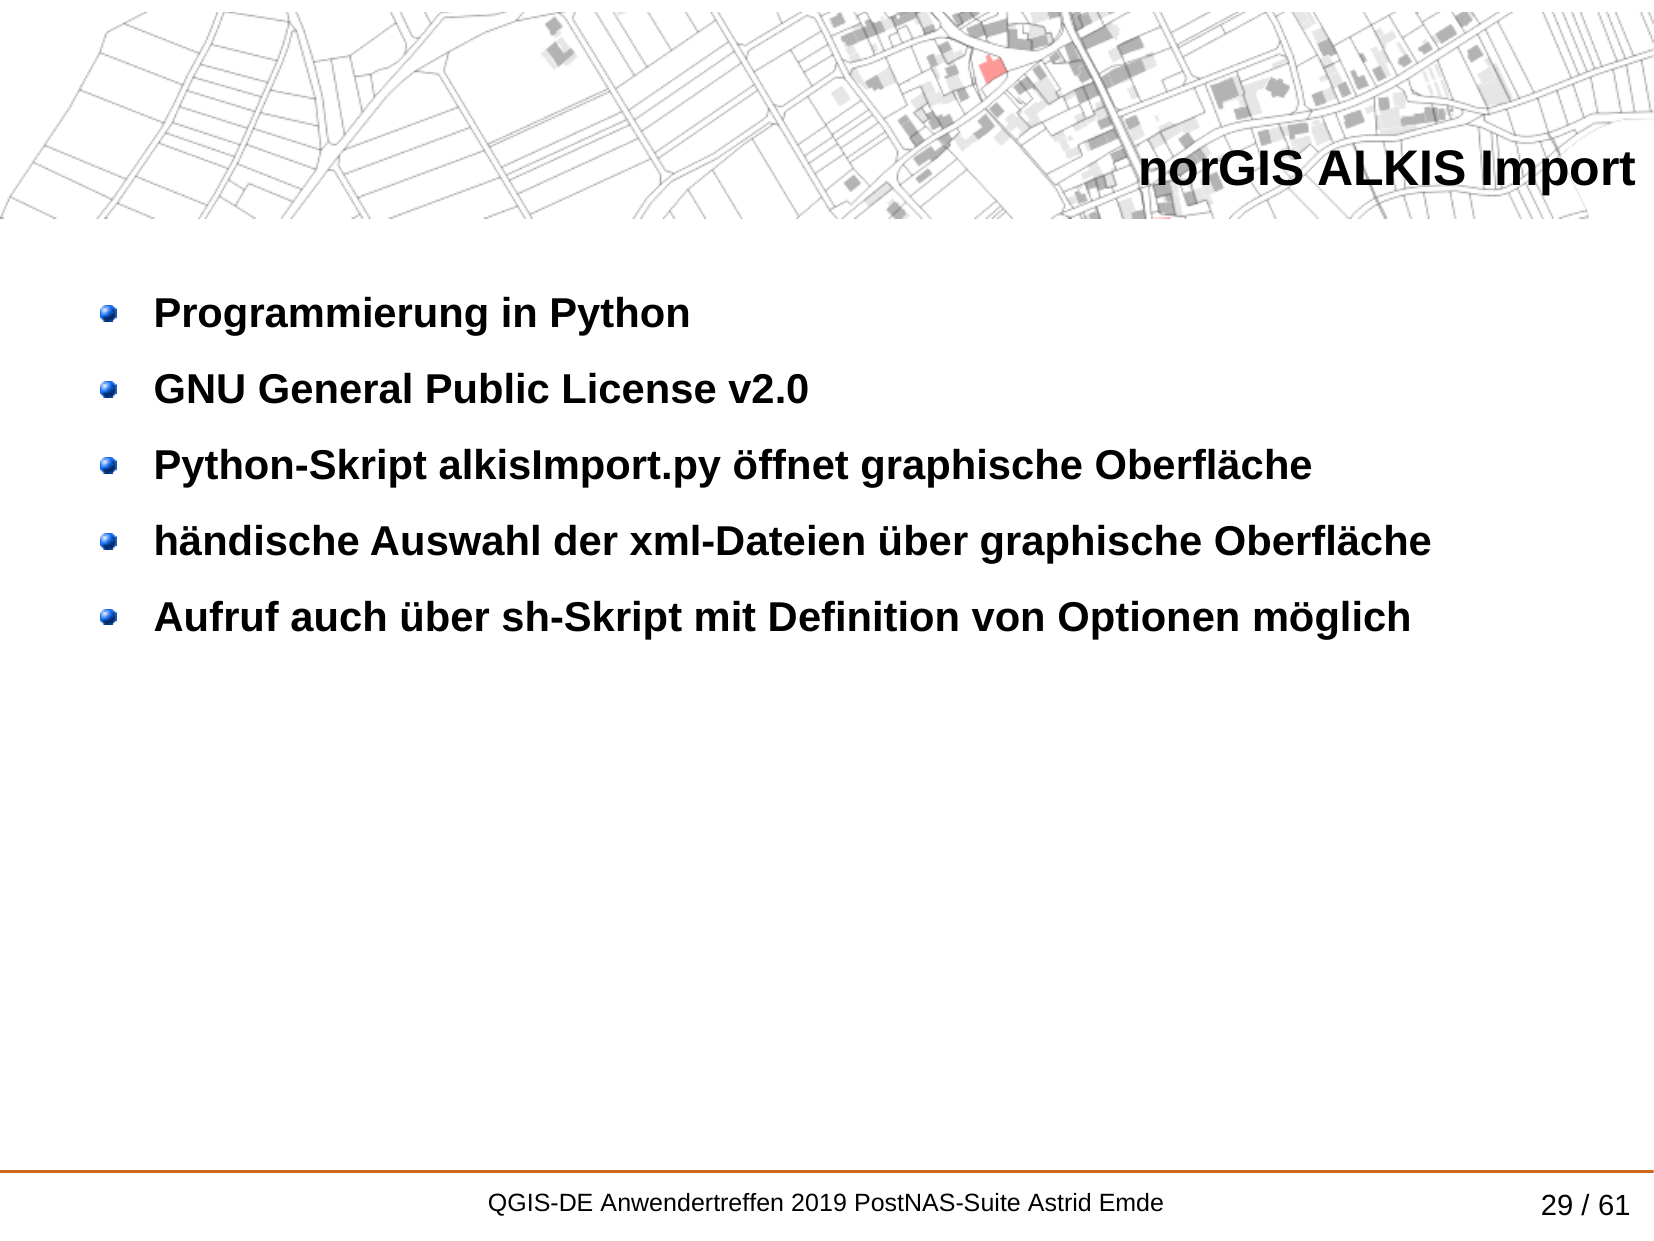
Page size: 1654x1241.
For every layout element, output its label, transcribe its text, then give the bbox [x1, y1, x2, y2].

title norGIS ALKIS Import [249, 123, 1637, 213]
list Programmierung in Python GNU General Public License v2.0 Python-Skript alkisImport.py öffnet graphische Oberfläche händische Auswahl der xml-Dateien über graphische Oberfläche Aufruf auch über sh-Skript mit Definition von Optionen möglich [82, 290, 1571, 1109]
